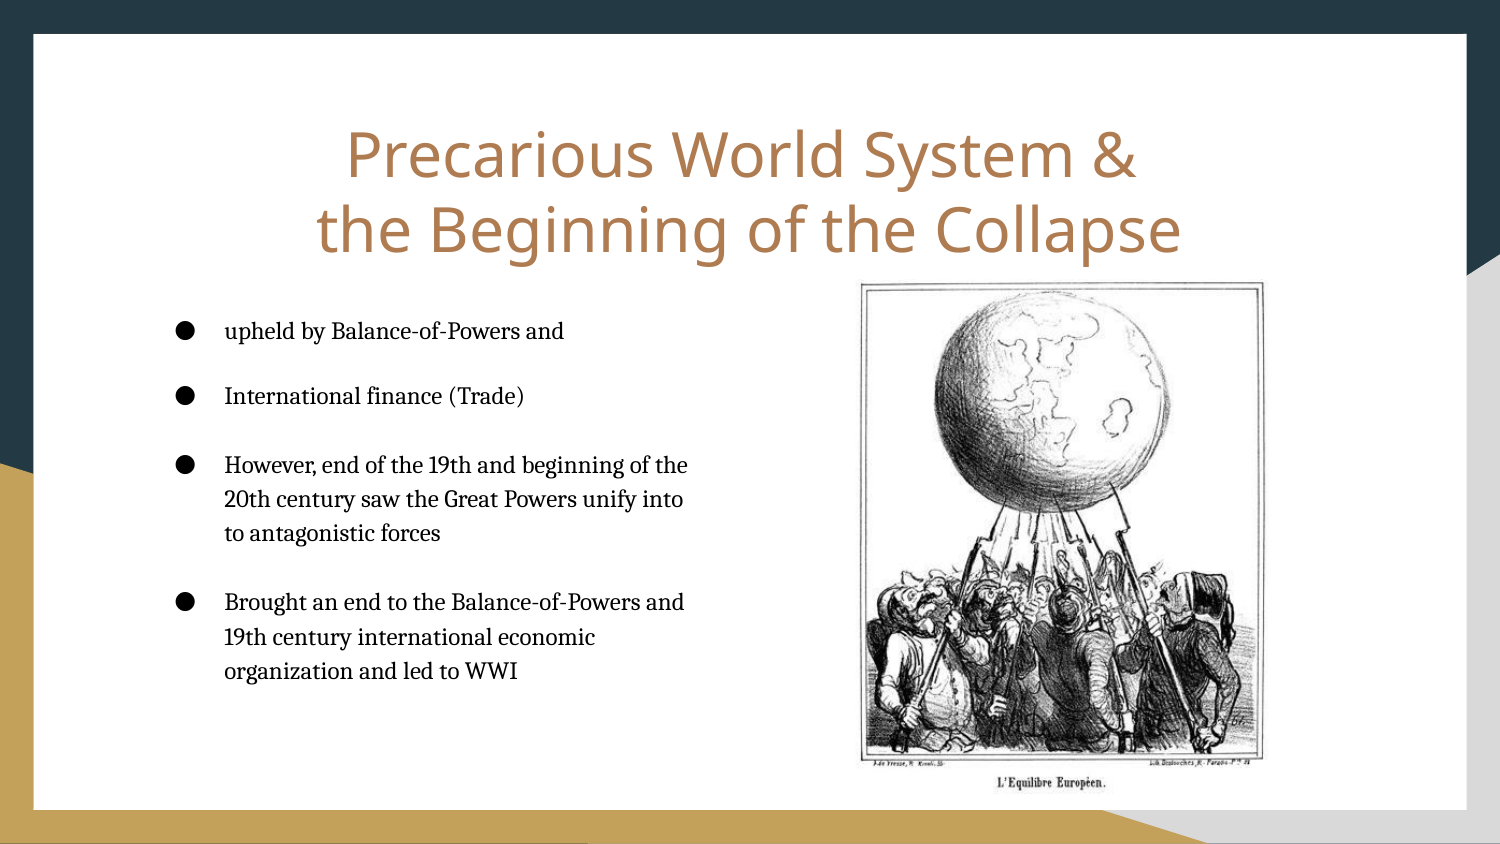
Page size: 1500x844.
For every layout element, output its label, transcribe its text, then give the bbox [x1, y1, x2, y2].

title Precarious World System & the Beginning of the Collapse [134, 100, 1366, 280]
picture [718, 279, 1406, 794]
list upheld by Balance-of-Powers and International finance (Trade) However, end of the 19th and beginning of the 20th century saw the Great Powers unify into to antagonistic forces Brought an end to the Balance-of-Powers and 19th century international economic organization and led to WWI [134, 295, 718, 714]
